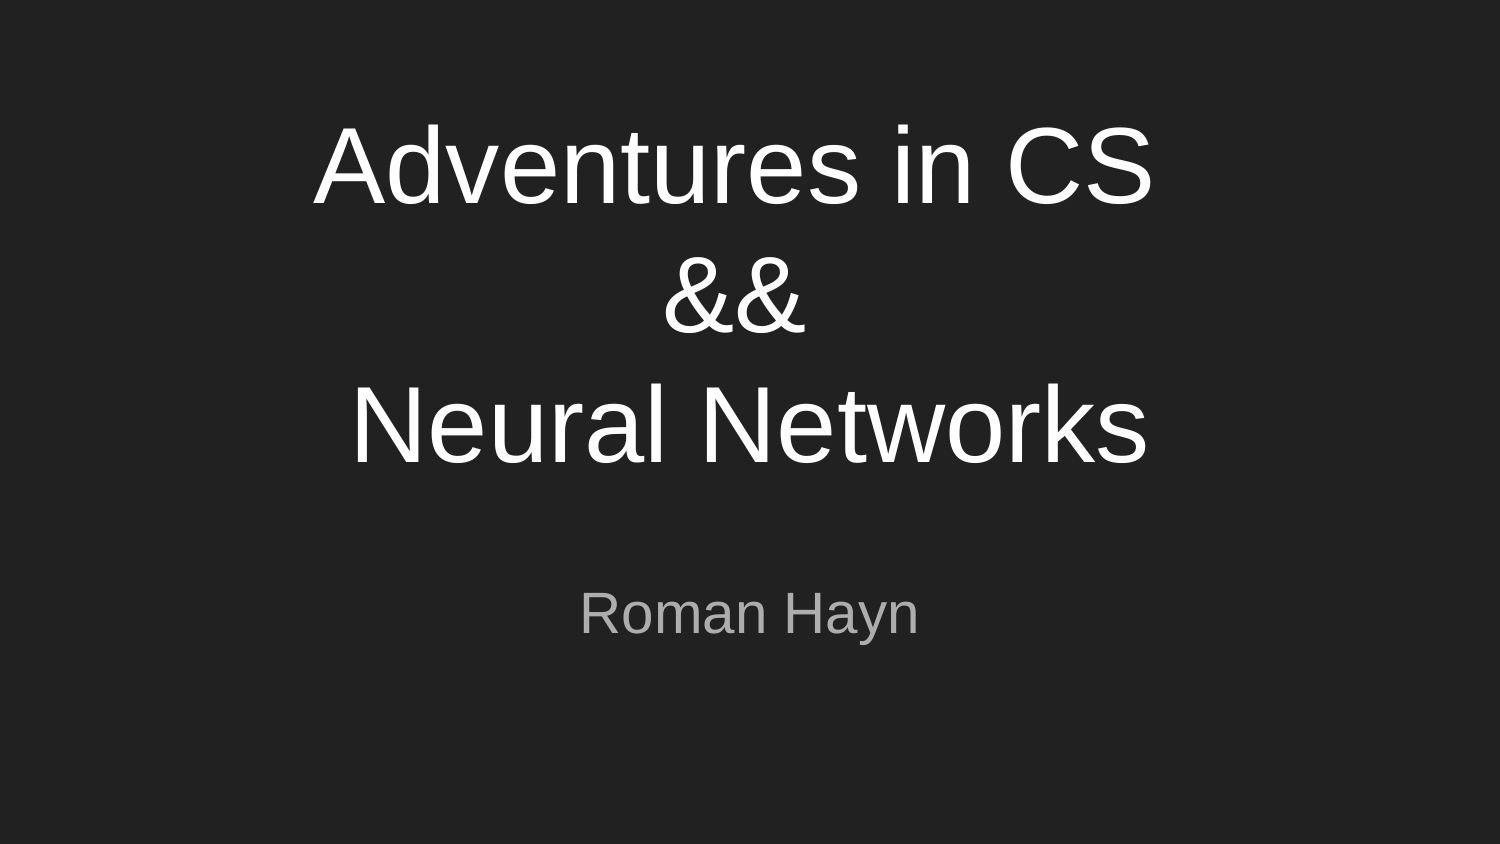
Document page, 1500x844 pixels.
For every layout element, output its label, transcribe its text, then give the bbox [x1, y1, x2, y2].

title Adventures in CS && Neural Networks [51, 122, 1449, 500]
subtitle Roman Hayn [51, 560, 1449, 691]
